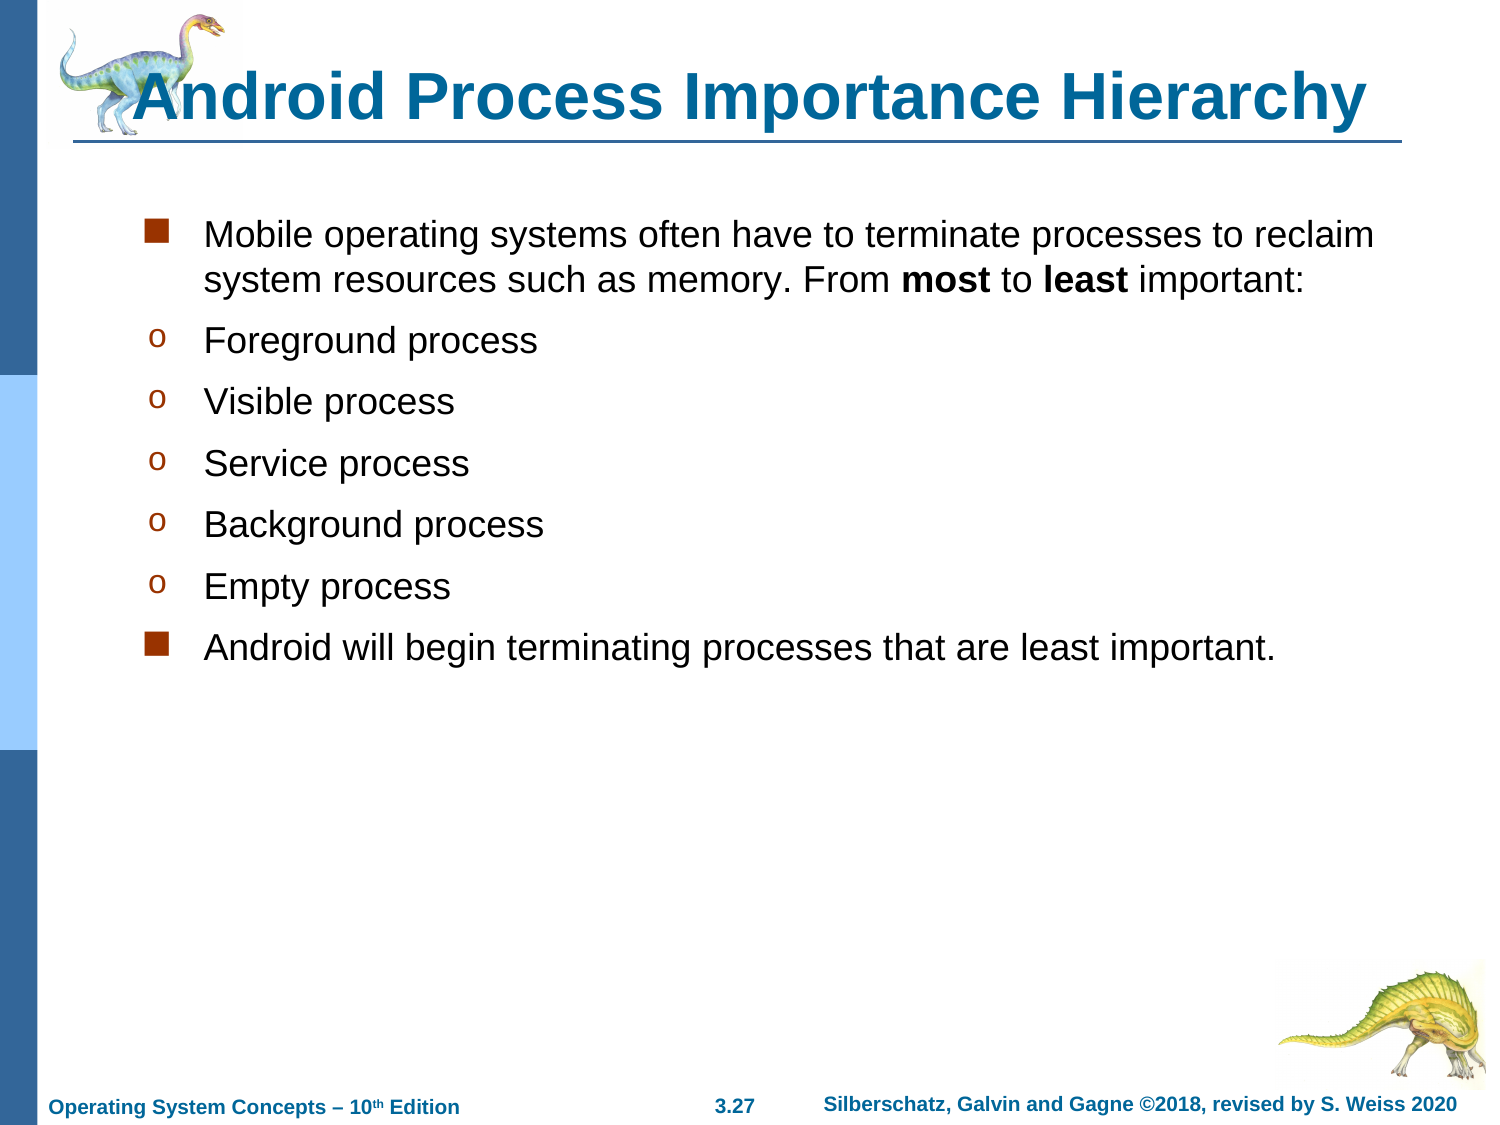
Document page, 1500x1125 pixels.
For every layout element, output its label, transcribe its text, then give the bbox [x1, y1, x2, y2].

title Android Process Importance Hierarchy [75, 45, 1426, 141]
picture [46, 0, 243, 149]
picture [1275, 959, 1486, 1090]
list Mobile operating systems often have to terminate processes to reclaim system resources such as memory. From most to least important: Foreground process Visible process Service process Background process Empty process Android will begin terminating processes that are least important. [132, 202, 1483, 946]
picture [1140, 1096, 1148, 1101]
